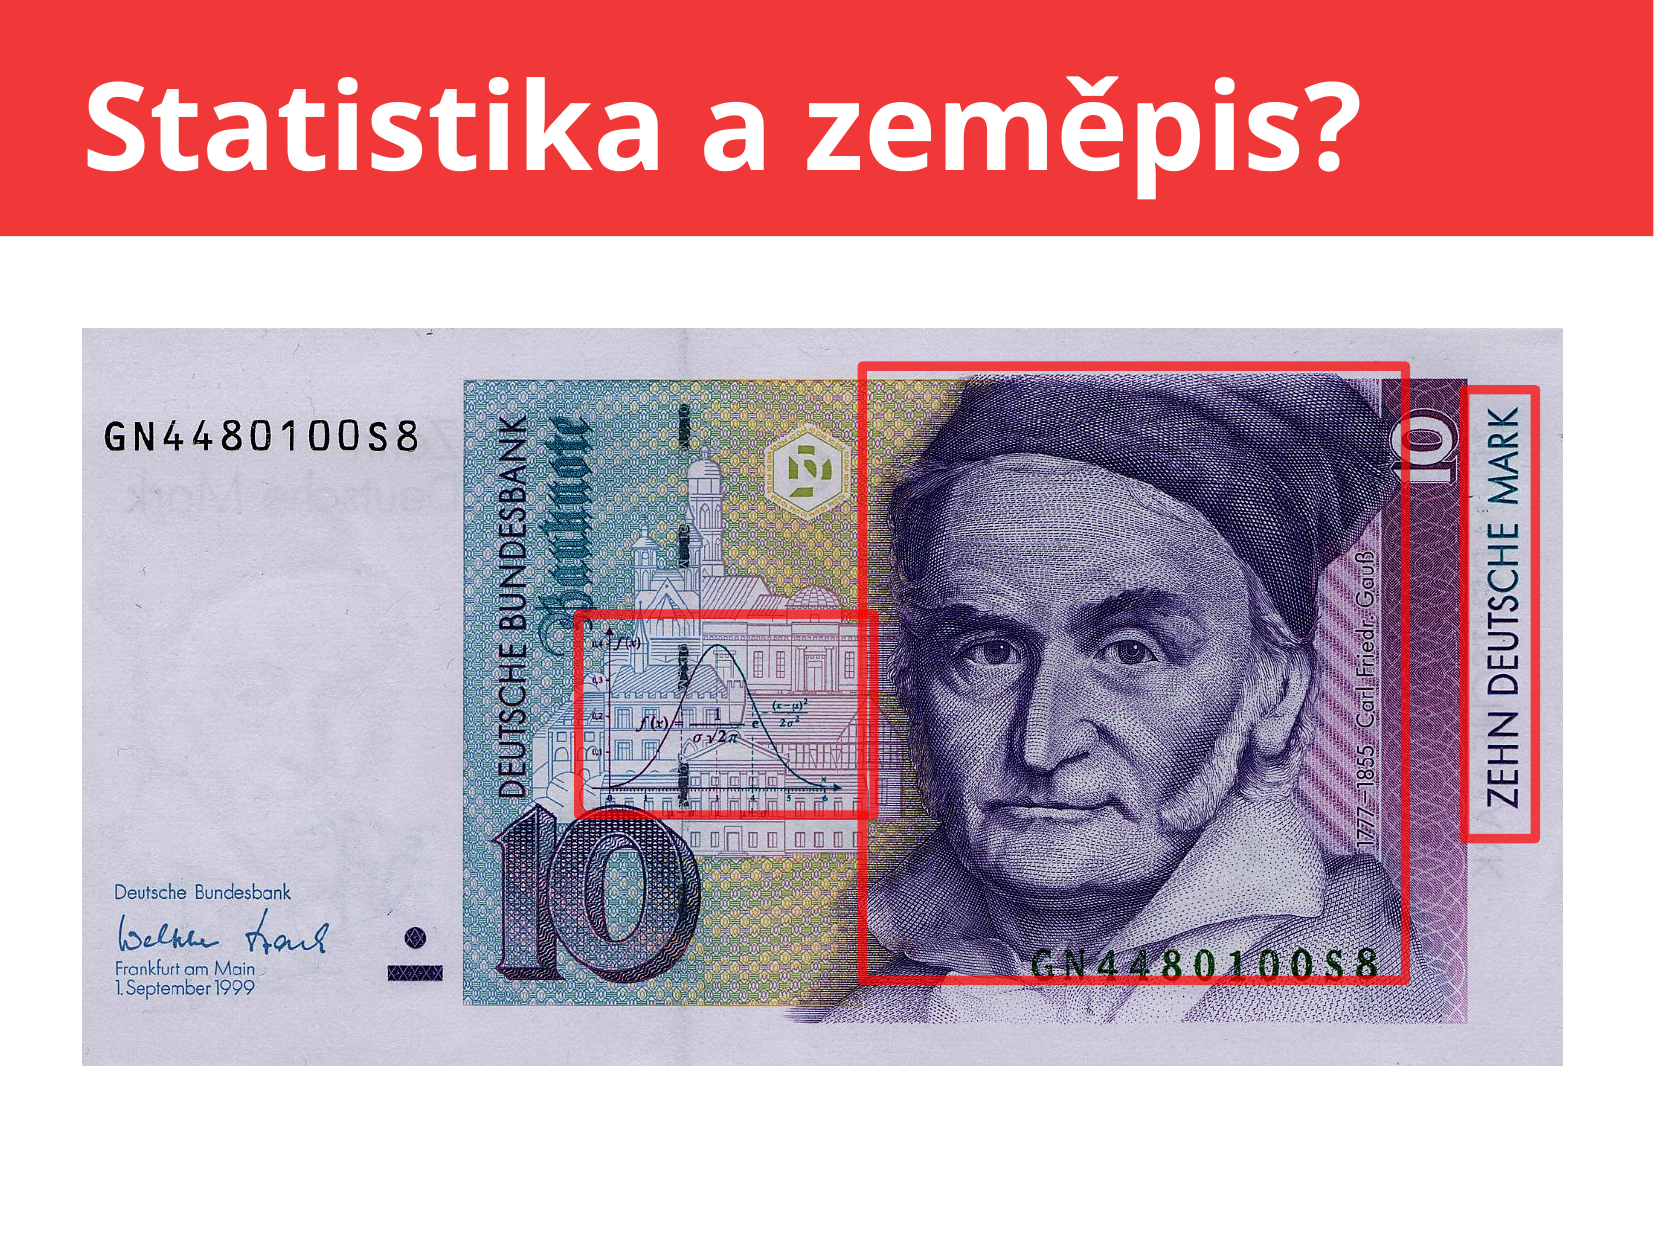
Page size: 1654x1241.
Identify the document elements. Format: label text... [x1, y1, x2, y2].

title Statistika a zeměpis? [82, 19, 1571, 227]
picture [82, 328, 1563, 1066]
